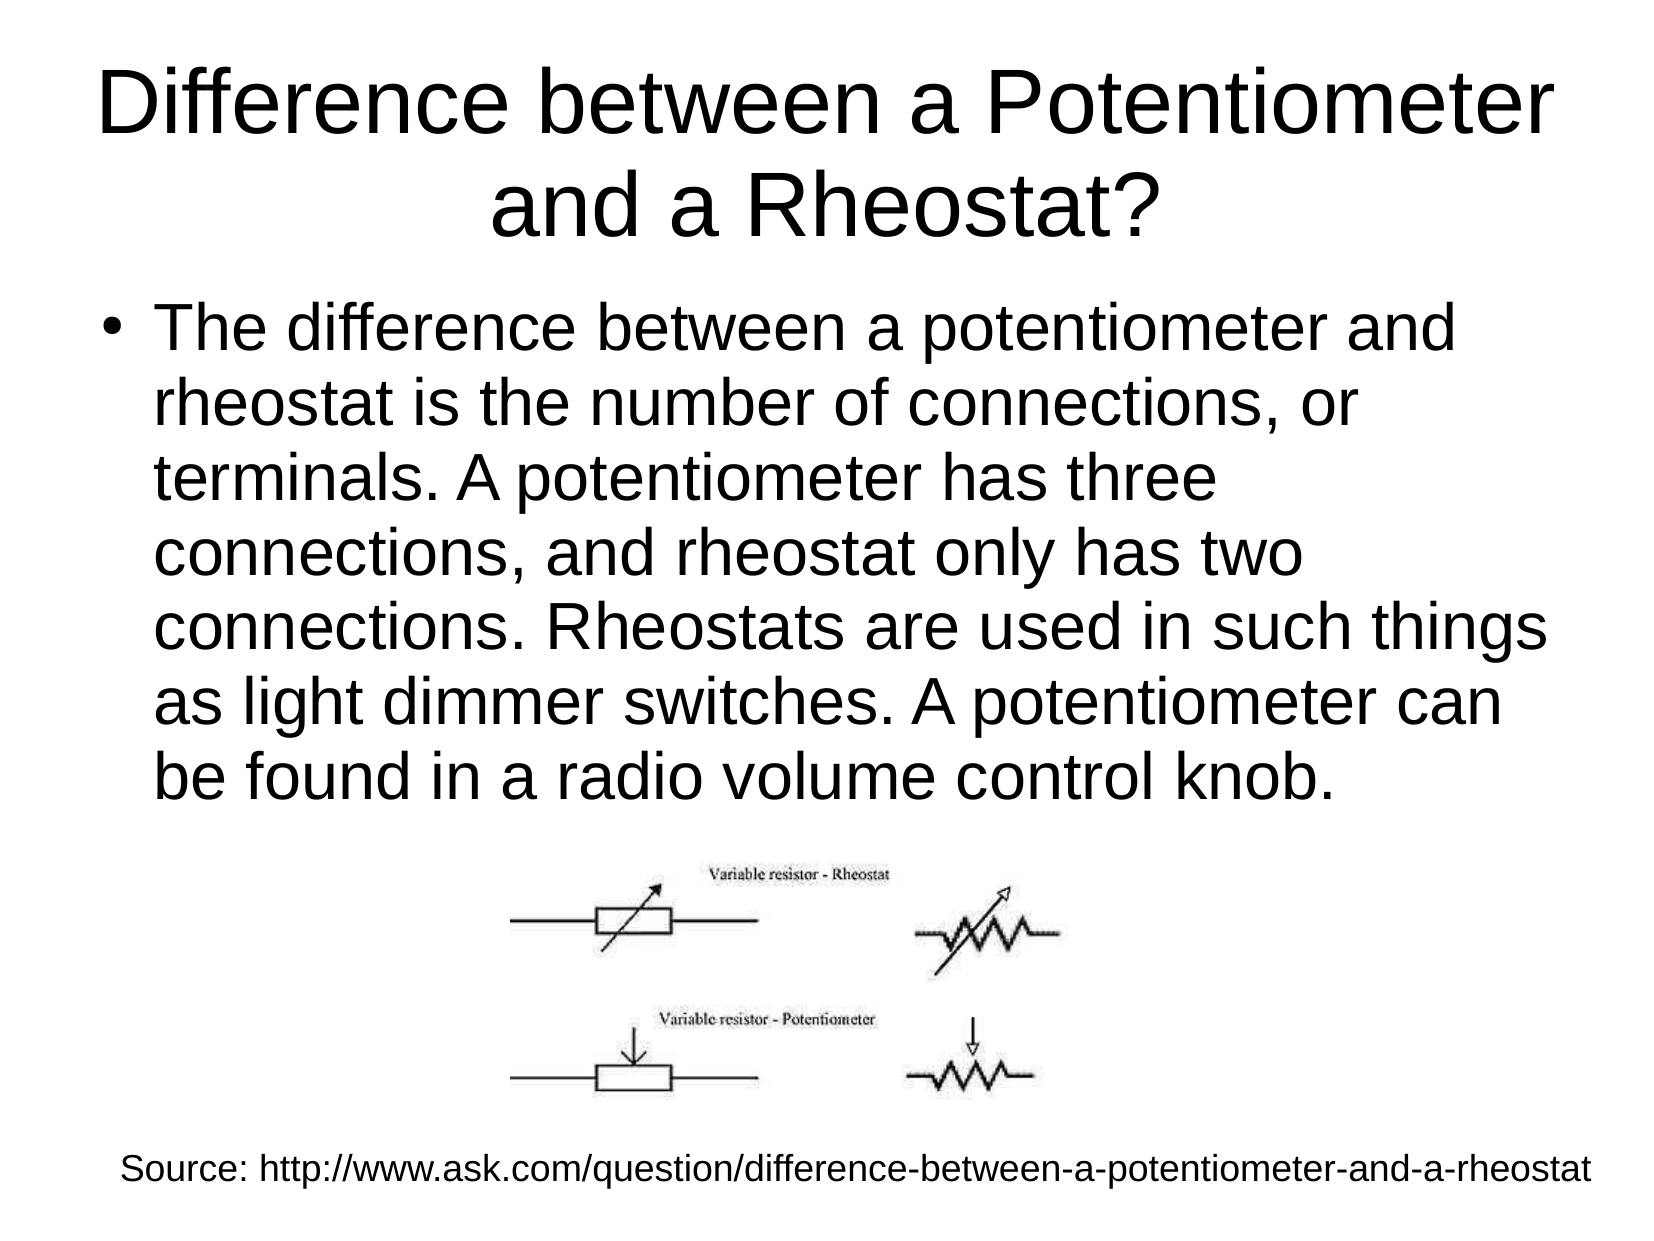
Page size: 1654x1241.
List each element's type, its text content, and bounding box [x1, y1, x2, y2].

title Difference between a Potentiometer and a Rheostat? [82, 49, 1571, 257]
list The difference between a potentiometer and rheostat is the number of connections, or terminals. A potentiometer has three connections, and rheostat only has two connections. Rheostats are used in such things as light dimmer switches. A potentiometer can be found in a radio volume control knob. [82, 290, 1571, 1010]
picture [510, 840, 1104, 1117]
text_box Source: http://www.ask.com/question/difference-between-a-potentiometer-and-a-rheostat [105, 1140, 1607, 1197]
